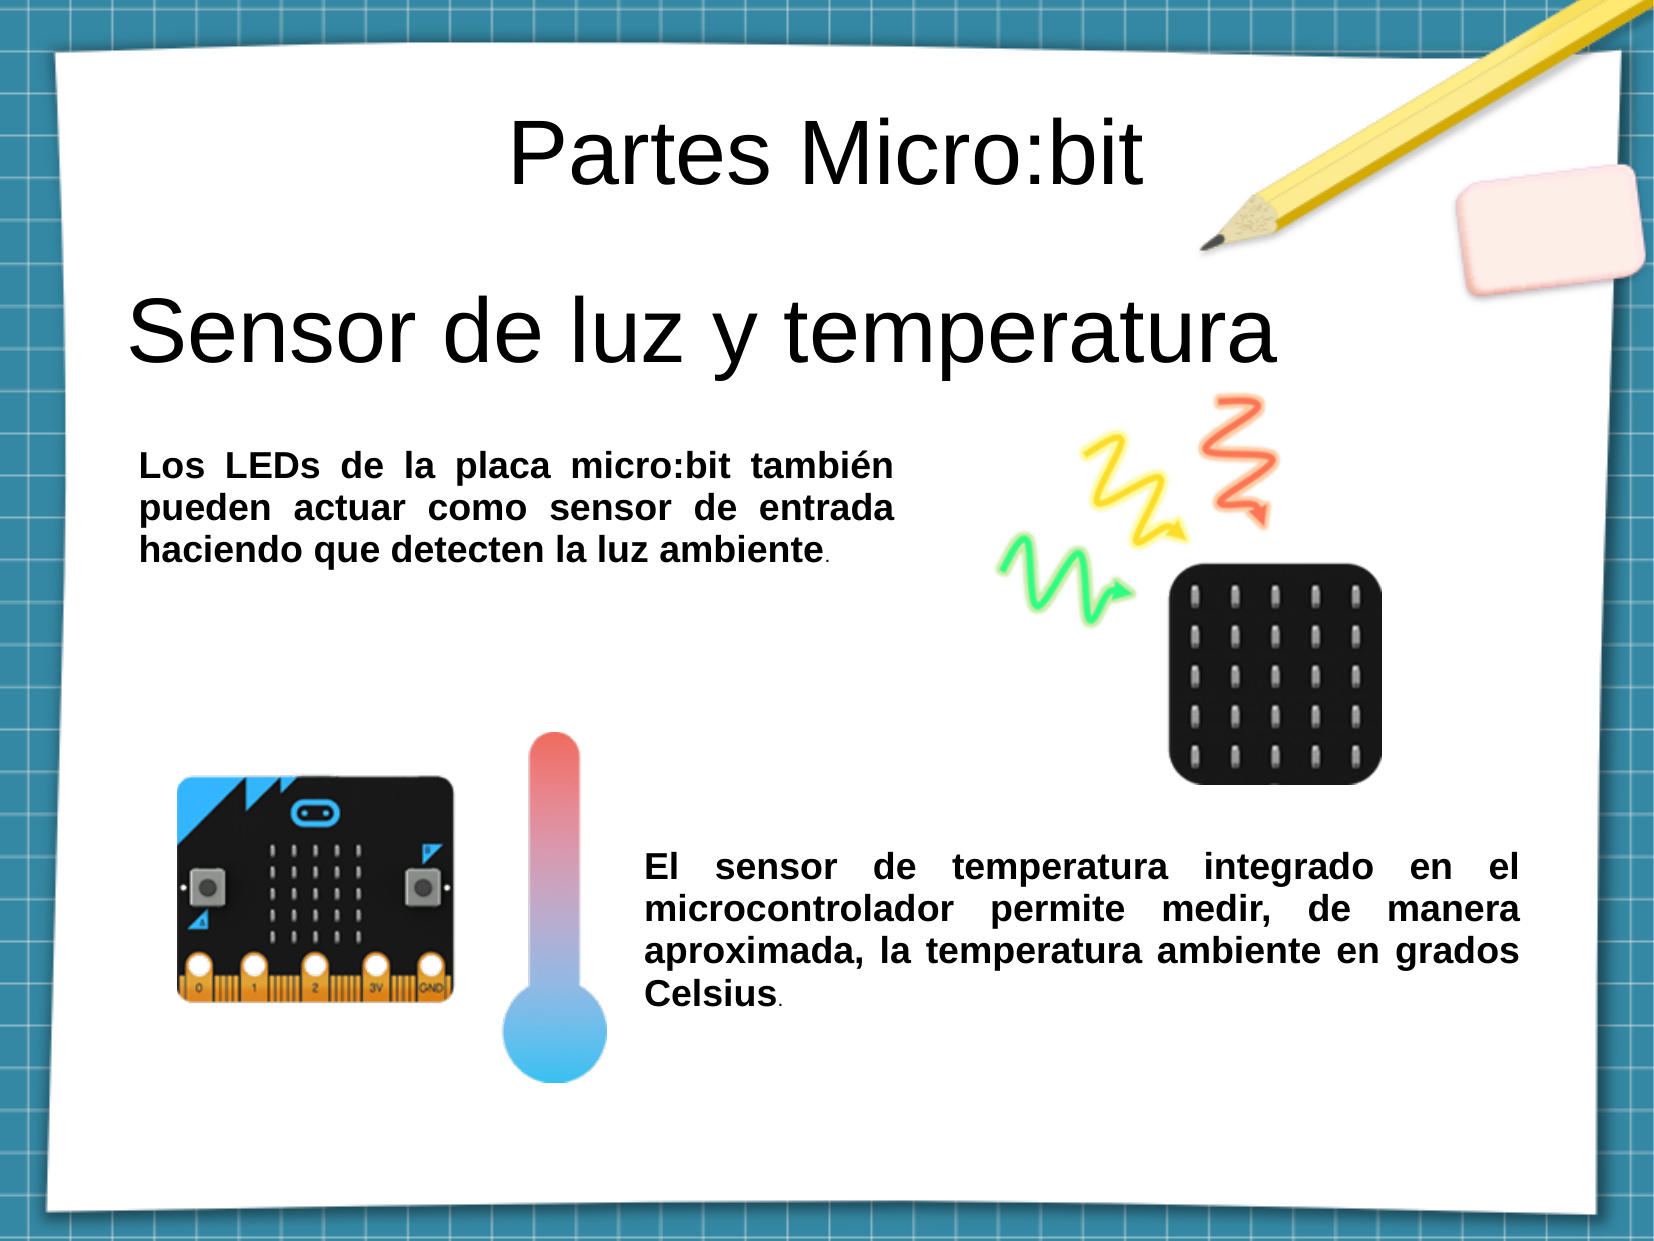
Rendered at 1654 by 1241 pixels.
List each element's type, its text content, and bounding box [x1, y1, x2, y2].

title Partes Micro:bit [82, 49, 1571, 257]
title Sensor de luz y temperatura [106, 228, 1300, 434]
picture [0, 0, 1654, 1241]
text_box Los LEDs de la placa micro:bit también pueden actuar como sensor de entrada haciendo que detecten la luz ambiente. [123, 437, 910, 578]
text_box El sensor de temperatura integrado en el microcontrolador permite medir, de manera aproximada, la temperatura ambiente en grados Celsius. [629, 838, 1536, 1028]
